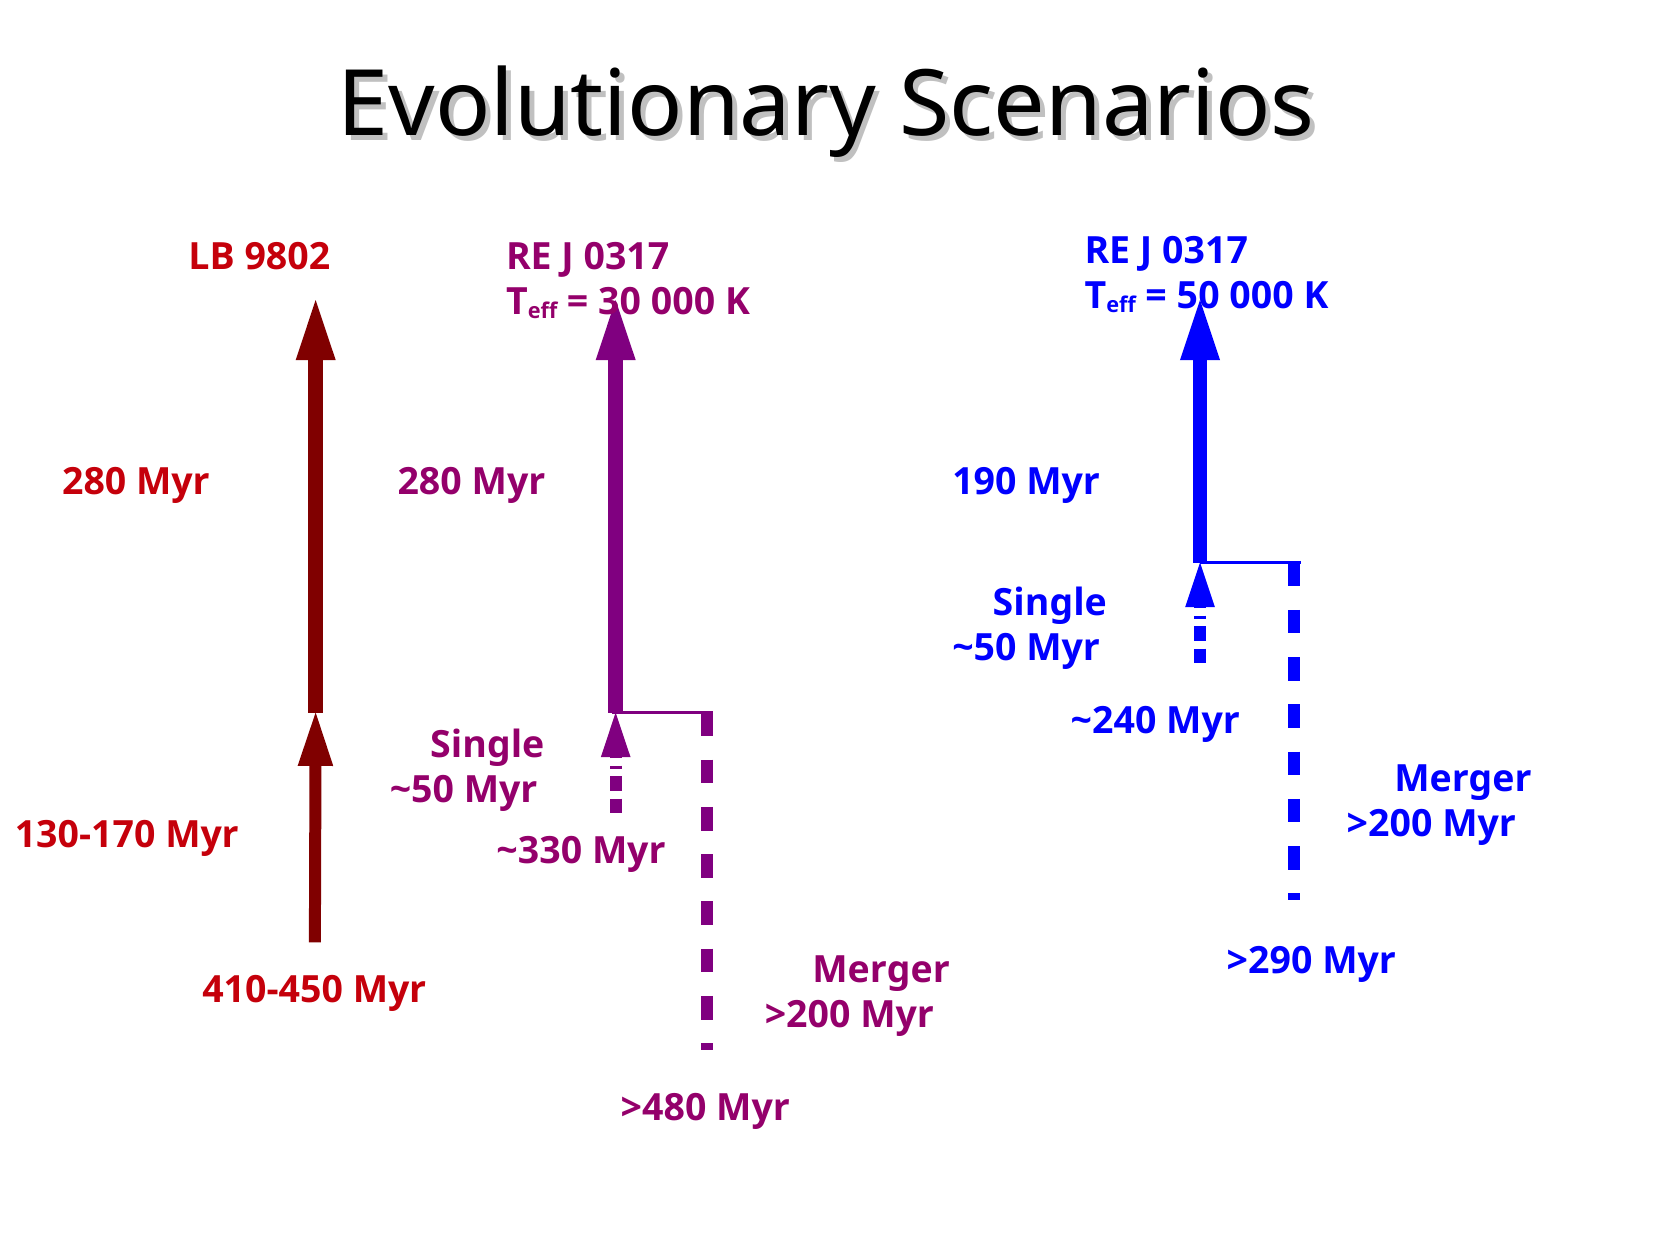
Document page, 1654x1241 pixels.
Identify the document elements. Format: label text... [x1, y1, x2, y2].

text_box RE J 0317 Teff = 50 000 K [1069, 219, 1445, 337]
text_box Single ~50 Myr [937, 570, 1163, 676]
text_box LB 9802 [173, 225, 399, 285]
text_box ~240 Myr [1055, 688, 1325, 749]
text_box 280 Myr [47, 450, 273, 510]
text_box RE J 0317 Teff = 30 000 K [491, 225, 867, 343]
text_box ~330 Myr [481, 819, 745, 879]
text_box >290 Myr [1211, 929, 1457, 989]
text_box 410-450 Myr [187, 957, 488, 1033]
text_box Merger >200 Myr [1331, 746, 1595, 852]
text_box Single ~50 Myr [375, 712, 601, 818]
text_box 130-170 Myr [0, 802, 301, 863]
text_box Merger >200 Myr [750, 937, 1013, 1043]
text_box 280 Myr [382, 450, 608, 510]
title Evolutionary Scenarios [82, 0, 1571, 204]
text_box >480 Myr [605, 1075, 863, 1136]
text_box 190 Myr [937, 450, 1163, 510]
